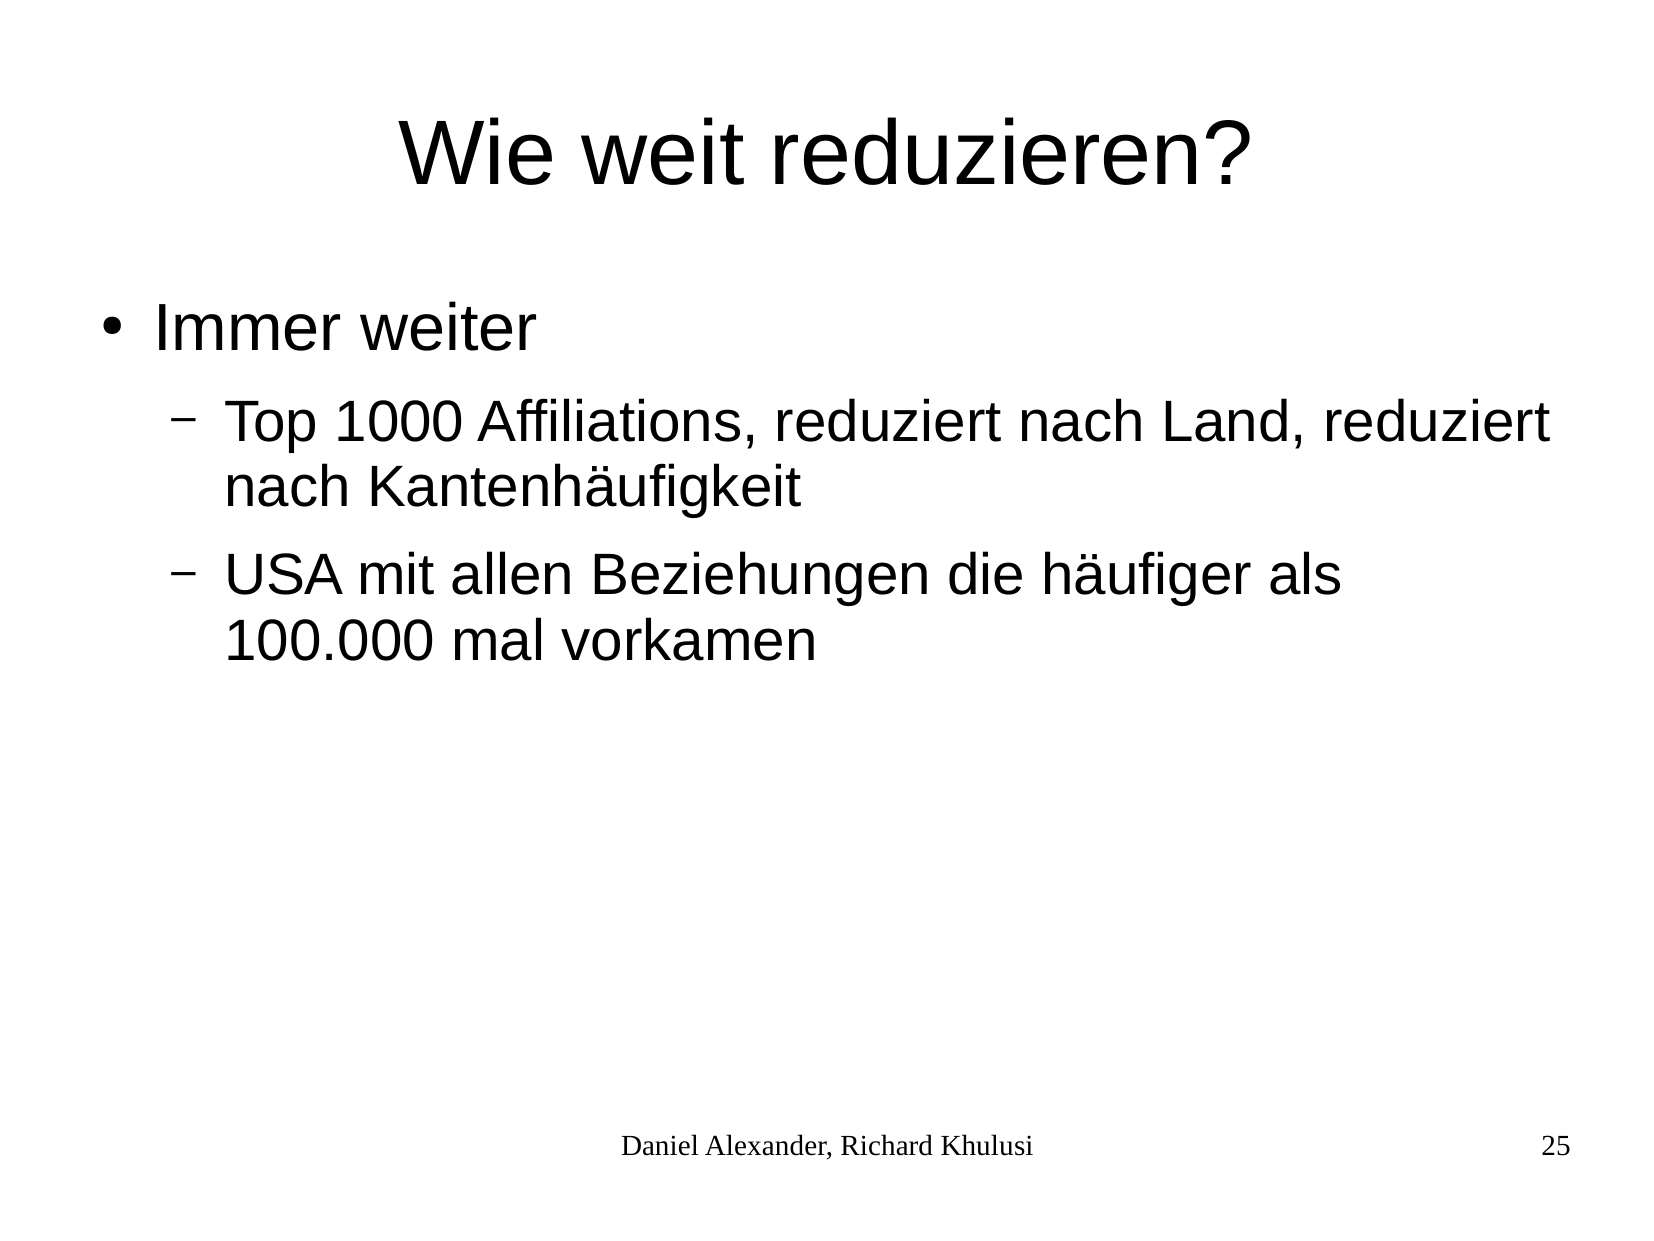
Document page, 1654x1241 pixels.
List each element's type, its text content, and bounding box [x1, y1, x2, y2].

title Wie weit reduzieren? [82, 49, 1571, 257]
list Immer weiter Top 1000 Affiliations, reduziert nach Land, reduziert nach Kantenhäufigkeit USA mit allen Beziehungen die häufiger als 100.000 mal vorkamen [82, 290, 1571, 1010]
